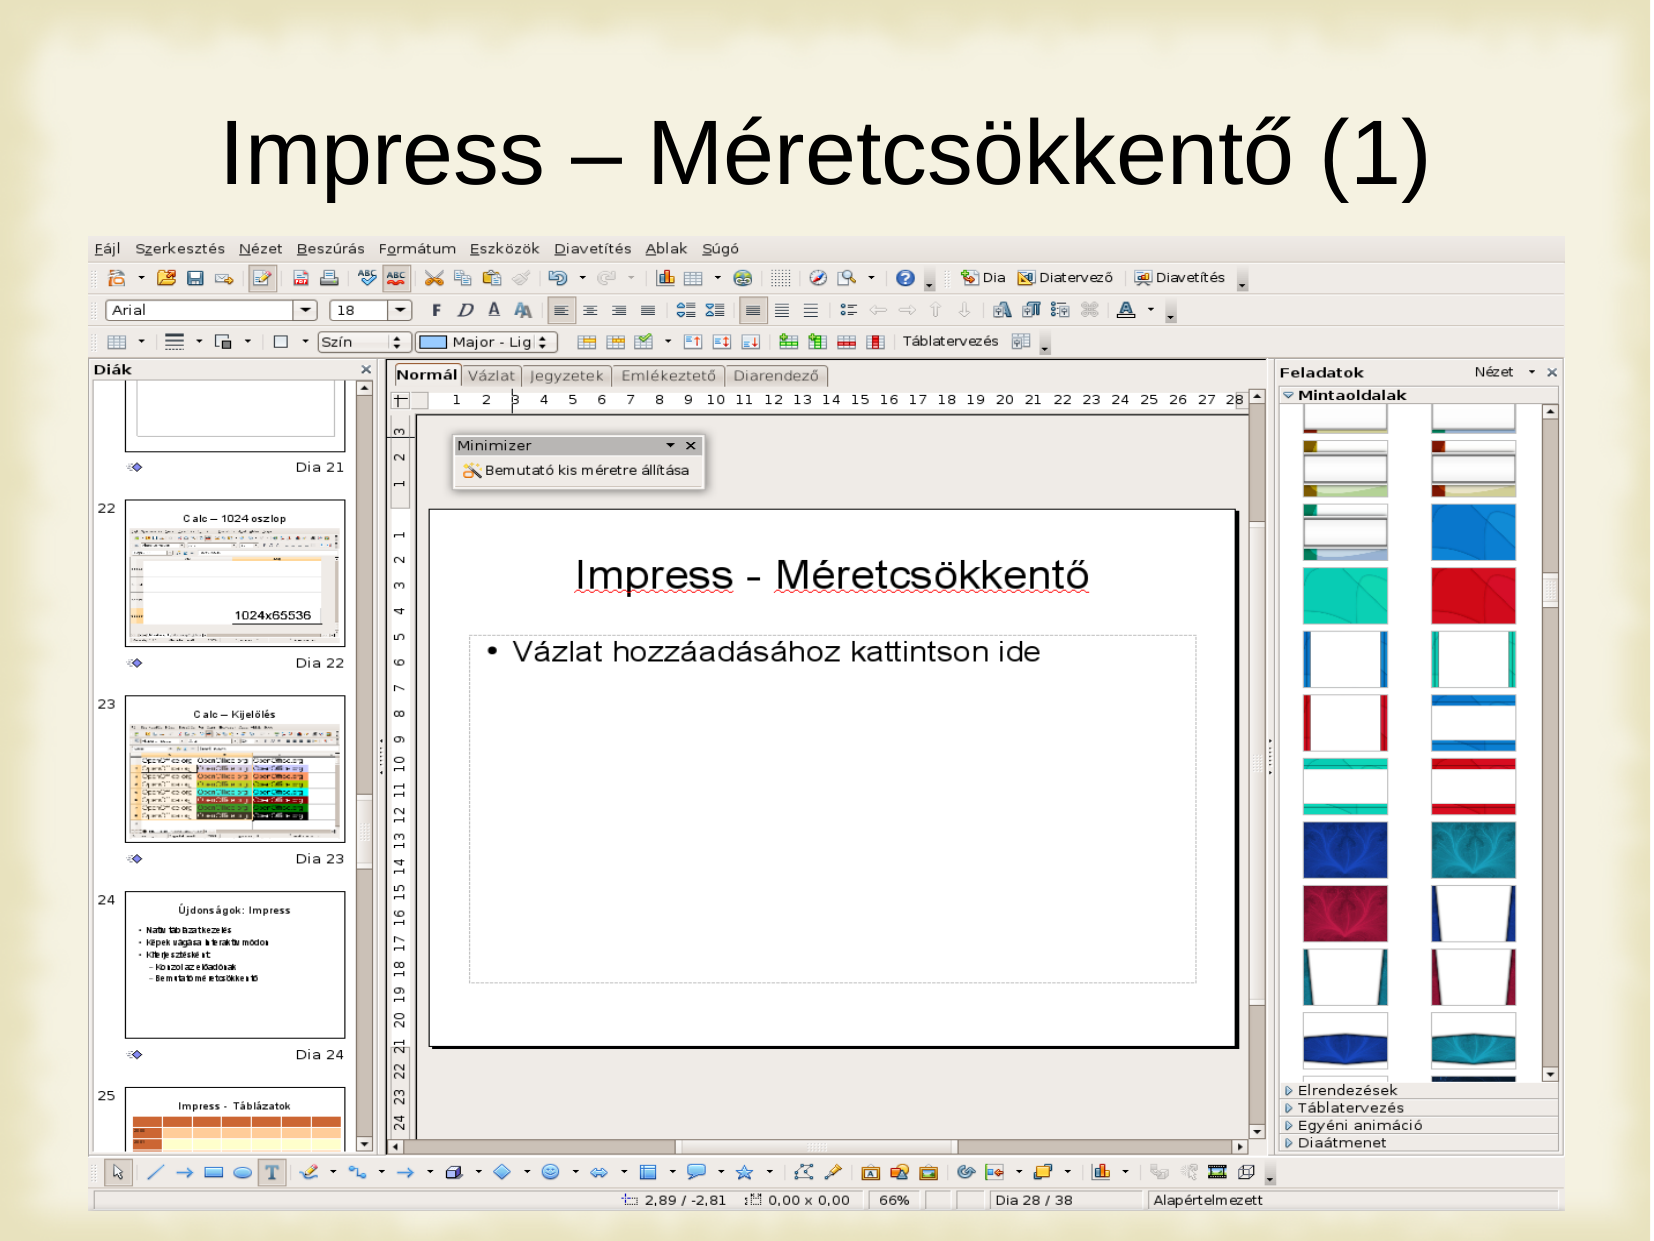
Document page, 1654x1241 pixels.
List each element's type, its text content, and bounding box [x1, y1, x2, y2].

title Impress – Méretcsökkentő (1) [82, 56, 1571, 250]
picture [0, 0, 1651, 1241]
